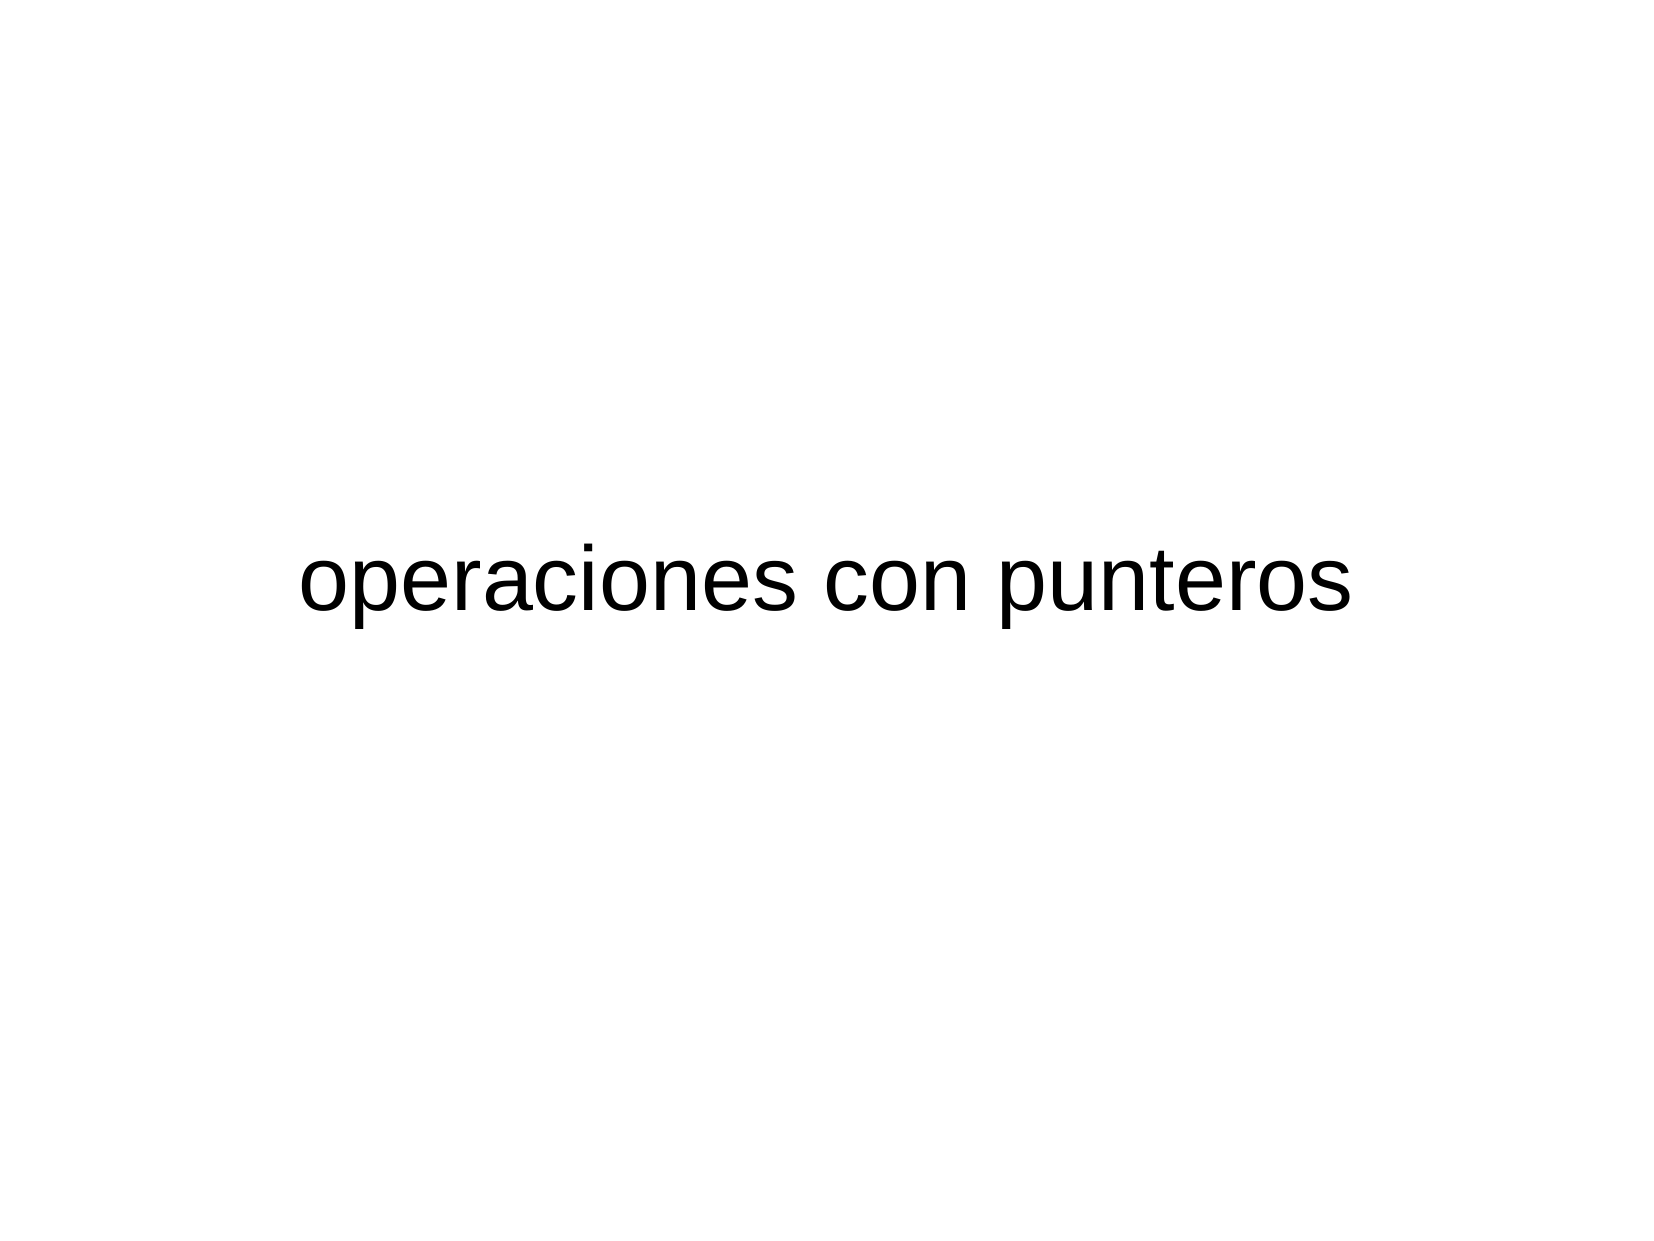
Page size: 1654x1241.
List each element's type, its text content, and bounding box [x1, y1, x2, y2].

subtitle operaciones con punteros [82, 56, 1571, 1102]
